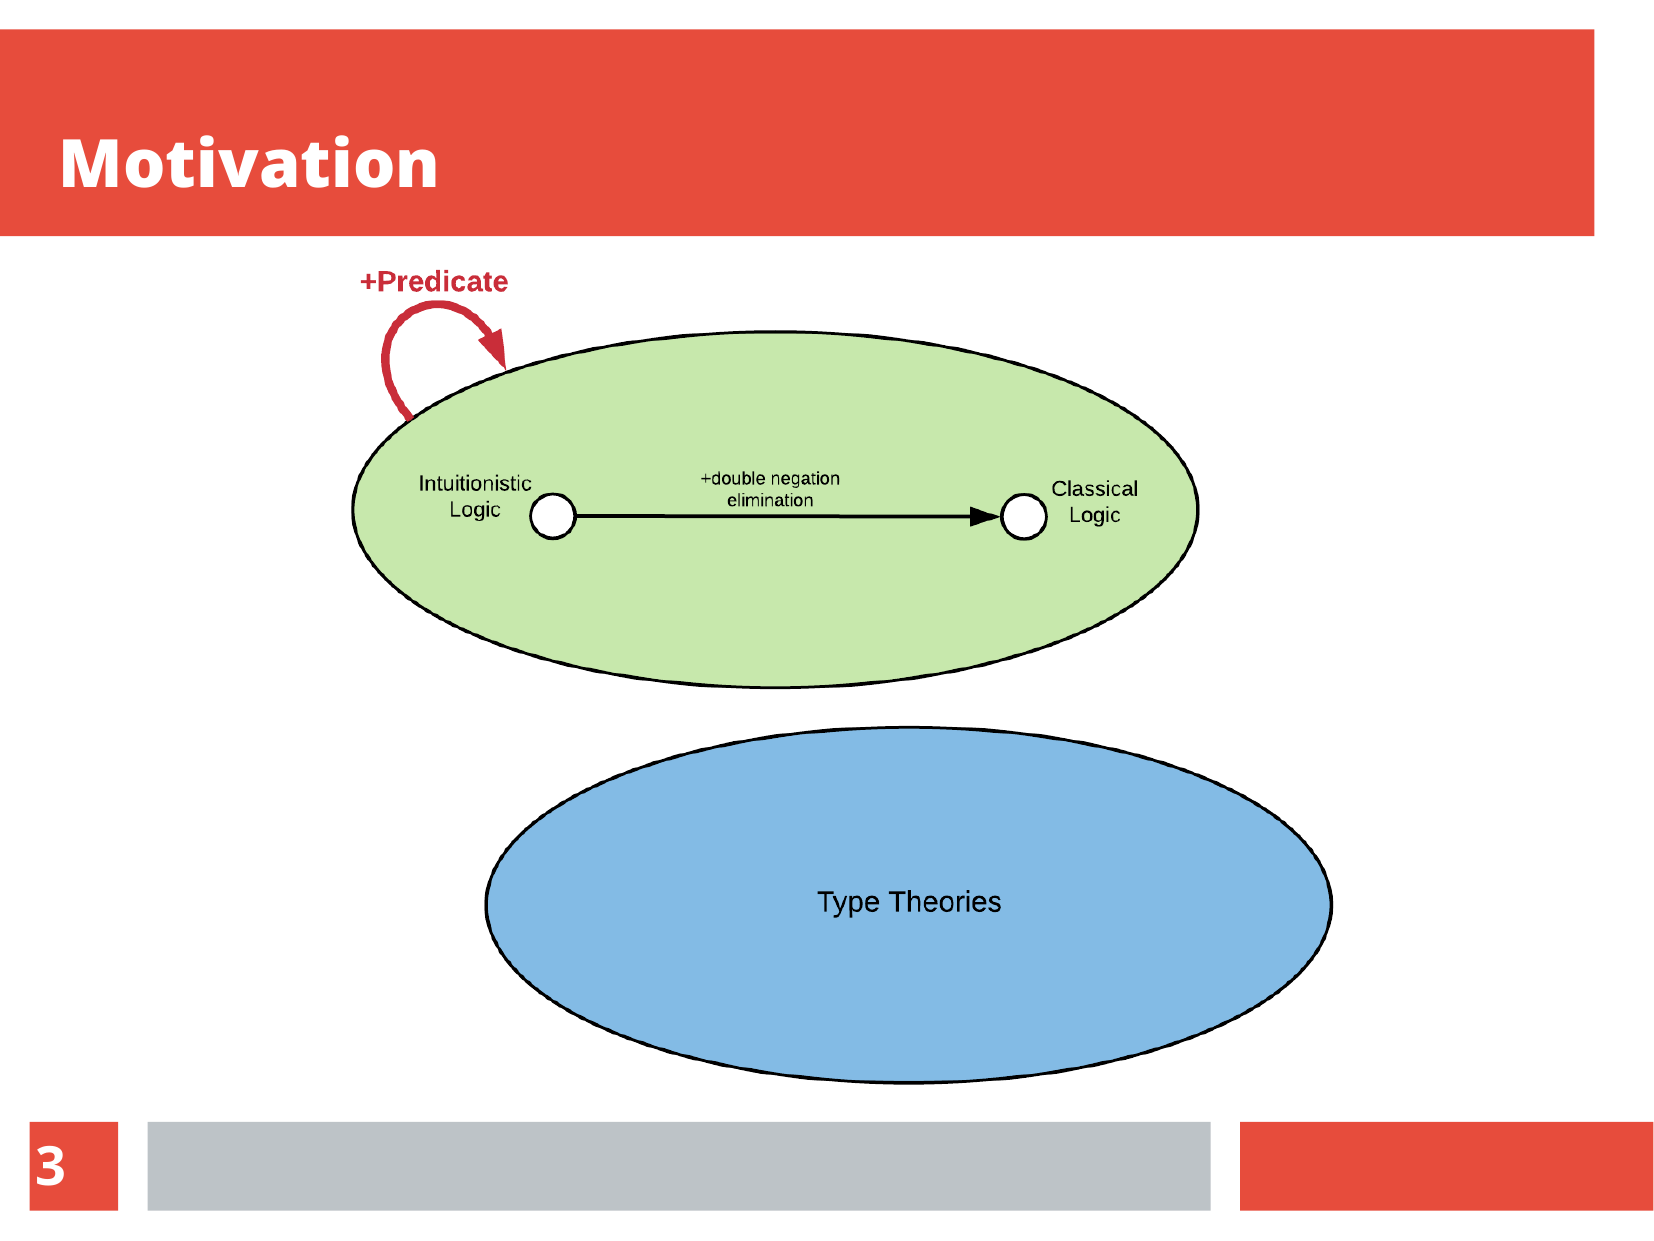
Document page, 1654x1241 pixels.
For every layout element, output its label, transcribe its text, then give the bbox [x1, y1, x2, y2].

picture [124, 240, 1494, 1121]
text_box 3 [20, 1119, 254, 1210]
title Motivation [59, 58, 1595, 207]
